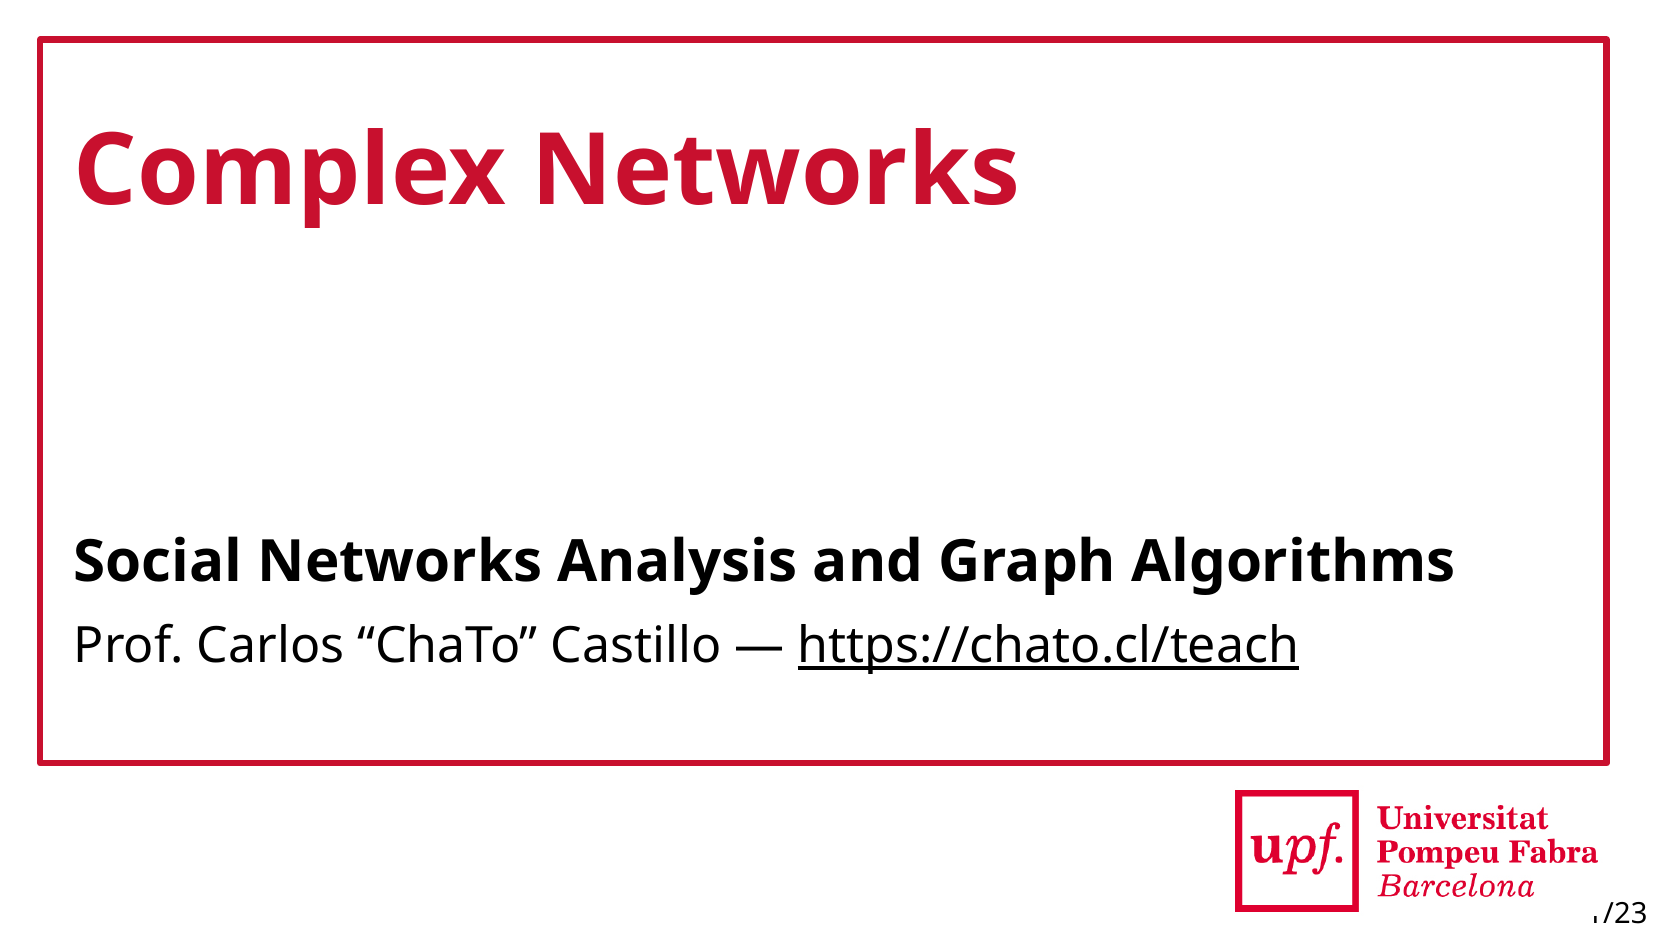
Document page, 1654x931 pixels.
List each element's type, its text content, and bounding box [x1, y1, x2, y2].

text_box Complex Networks Social Networks Analysis and Graph Algorithms Prof. Carlos “ChaTo” Castillo — https://chato.cl/teach [73, 77, 1562, 730]
picture [1229, 785, 1604, 916]
